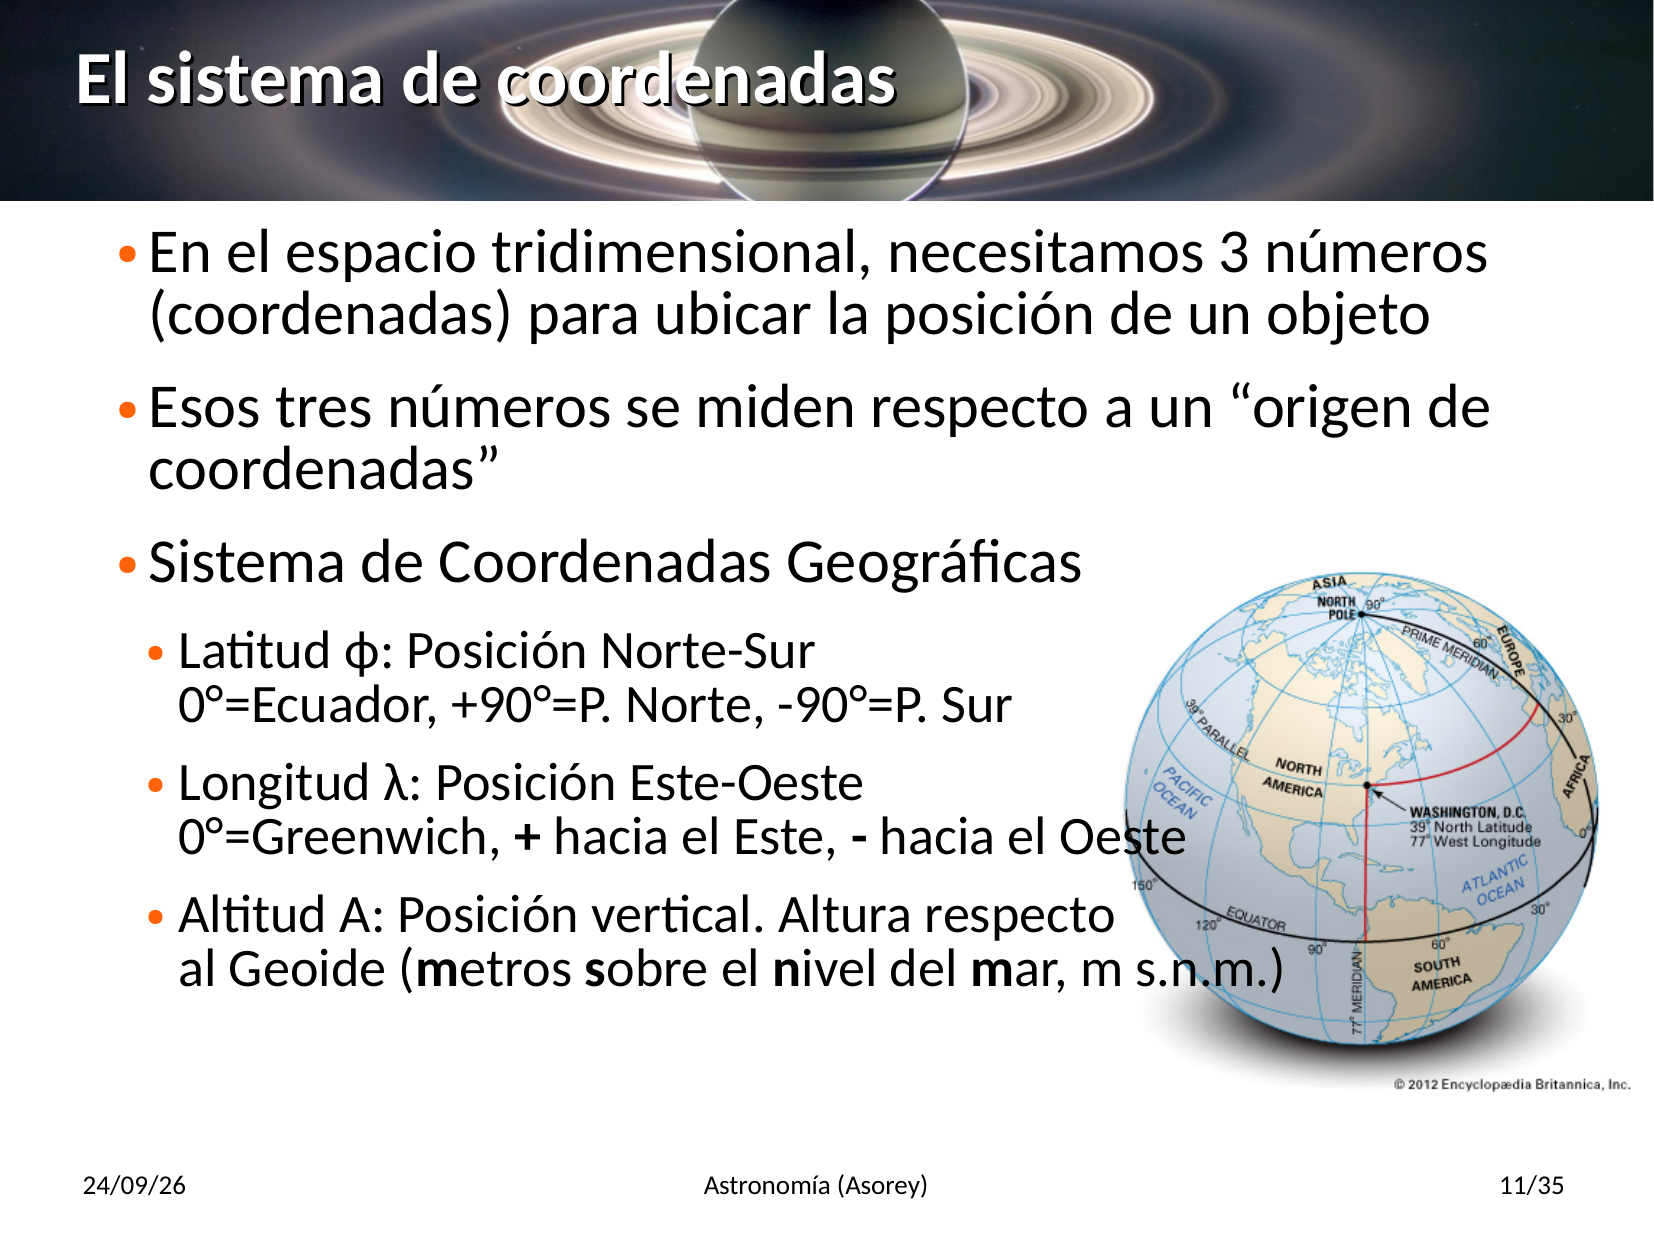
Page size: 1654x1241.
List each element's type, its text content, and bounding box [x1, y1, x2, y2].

title El sistema de coordenadas [75, 19, 1564, 151]
list En el espacio tridimensional, necesitamos 3 números (coordenadas) para ubicar la posición de un objeto Esos tres números se miden respecto a un “origen de coordenadas” Sistema de Coordenadas Geográficas Latitud ϕ: Posición Norte-Sur 0°=Ecuador, +90°=P. Norte, -90°=P. Sur Longitud λ: Posición Este-Oeste 0°=Greenwich, + hacia el Este, - hacia el Oeste Altitud A: Posición vertical. Altura respecto al Geoide (metros sobre el nivel del mar, m s.n.m.) [86, 225, 1576, 1186]
picture [1576, 554, 1636, 1096]
picture [0, 0, 1654, 201]
